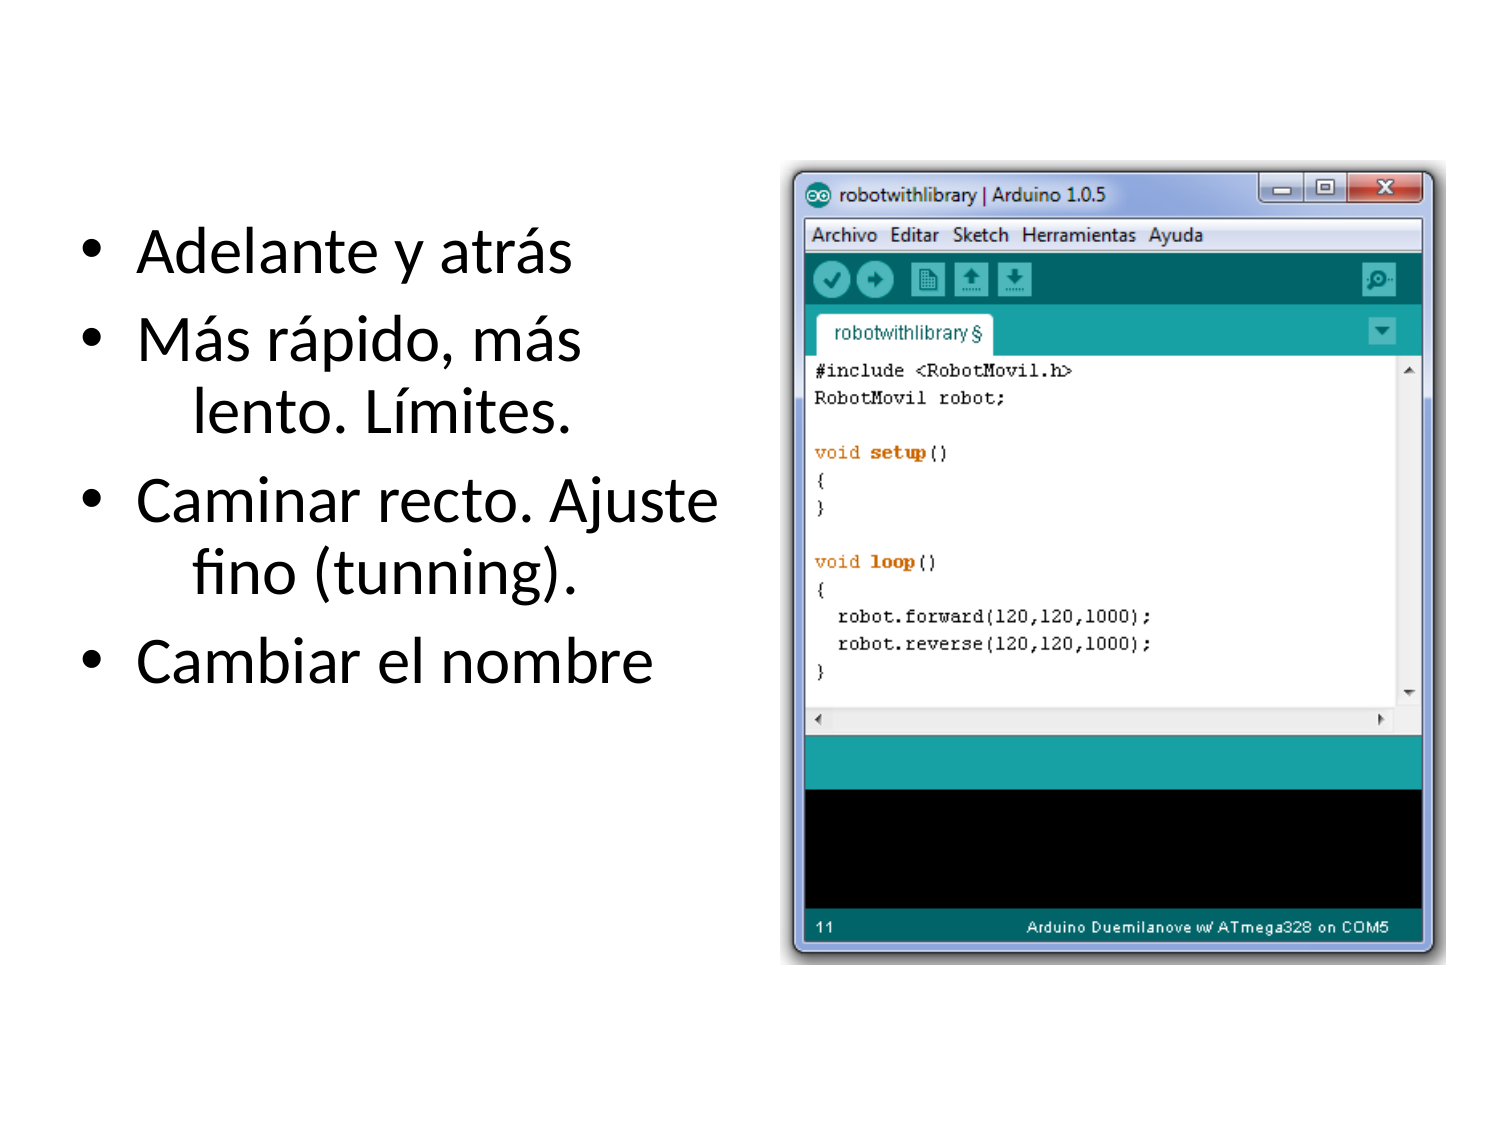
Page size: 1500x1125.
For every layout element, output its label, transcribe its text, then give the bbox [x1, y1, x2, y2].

list Adelante y atrás Más rápido, más lento. Límites. Caminar recto. Ajuste fino (tunning). Cambiar el nombre [64, 208, 751, 740]
picture [780, 160, 1446, 965]
